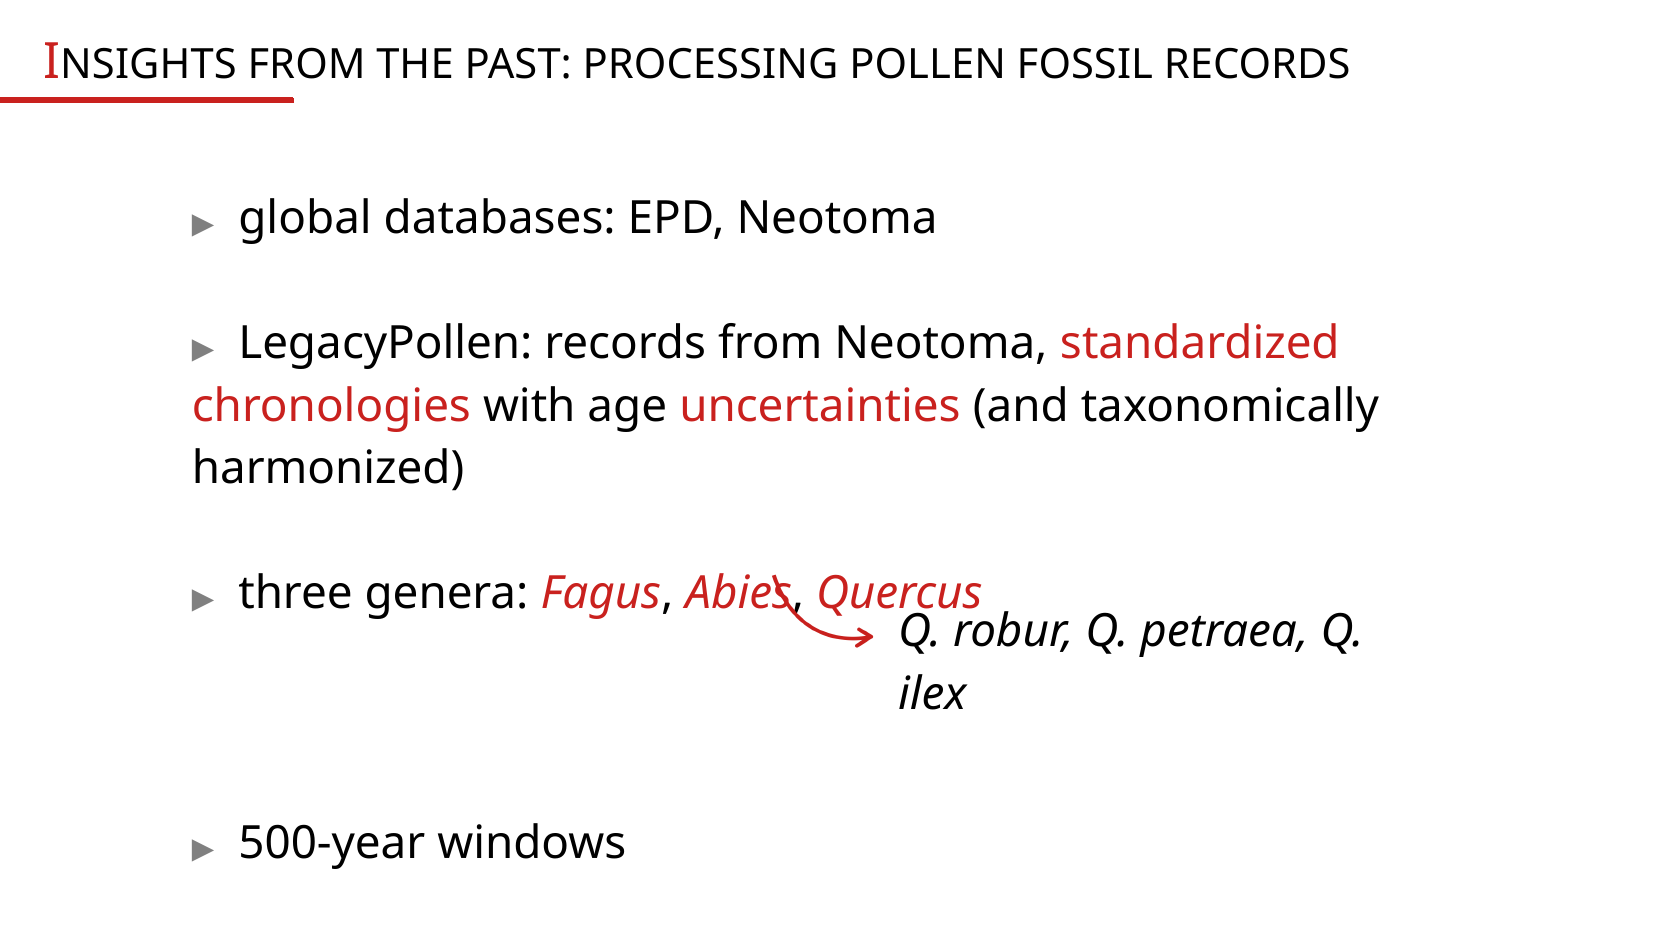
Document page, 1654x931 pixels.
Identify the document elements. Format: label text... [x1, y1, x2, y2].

text_box INSIGHTS FROM THE PAST: PROCESSING POLLEN FOSSIL RECORDS [28, 0, 1623, 119]
picture [708, 519, 932, 668]
text_box Q. robur, Q. petraea, Q. ilex [883, 590, 1418, 680]
text_box ▶ global databases: EPD, Neotoma ▶ LegacyPollen: records from Neotoma, standardized chronologies with age uncertainties (and taxonomically harmonized) ▶ three genera: Fagus, Abies, Quercus ▶ 500-year windows [177, 177, 1536, 880]
